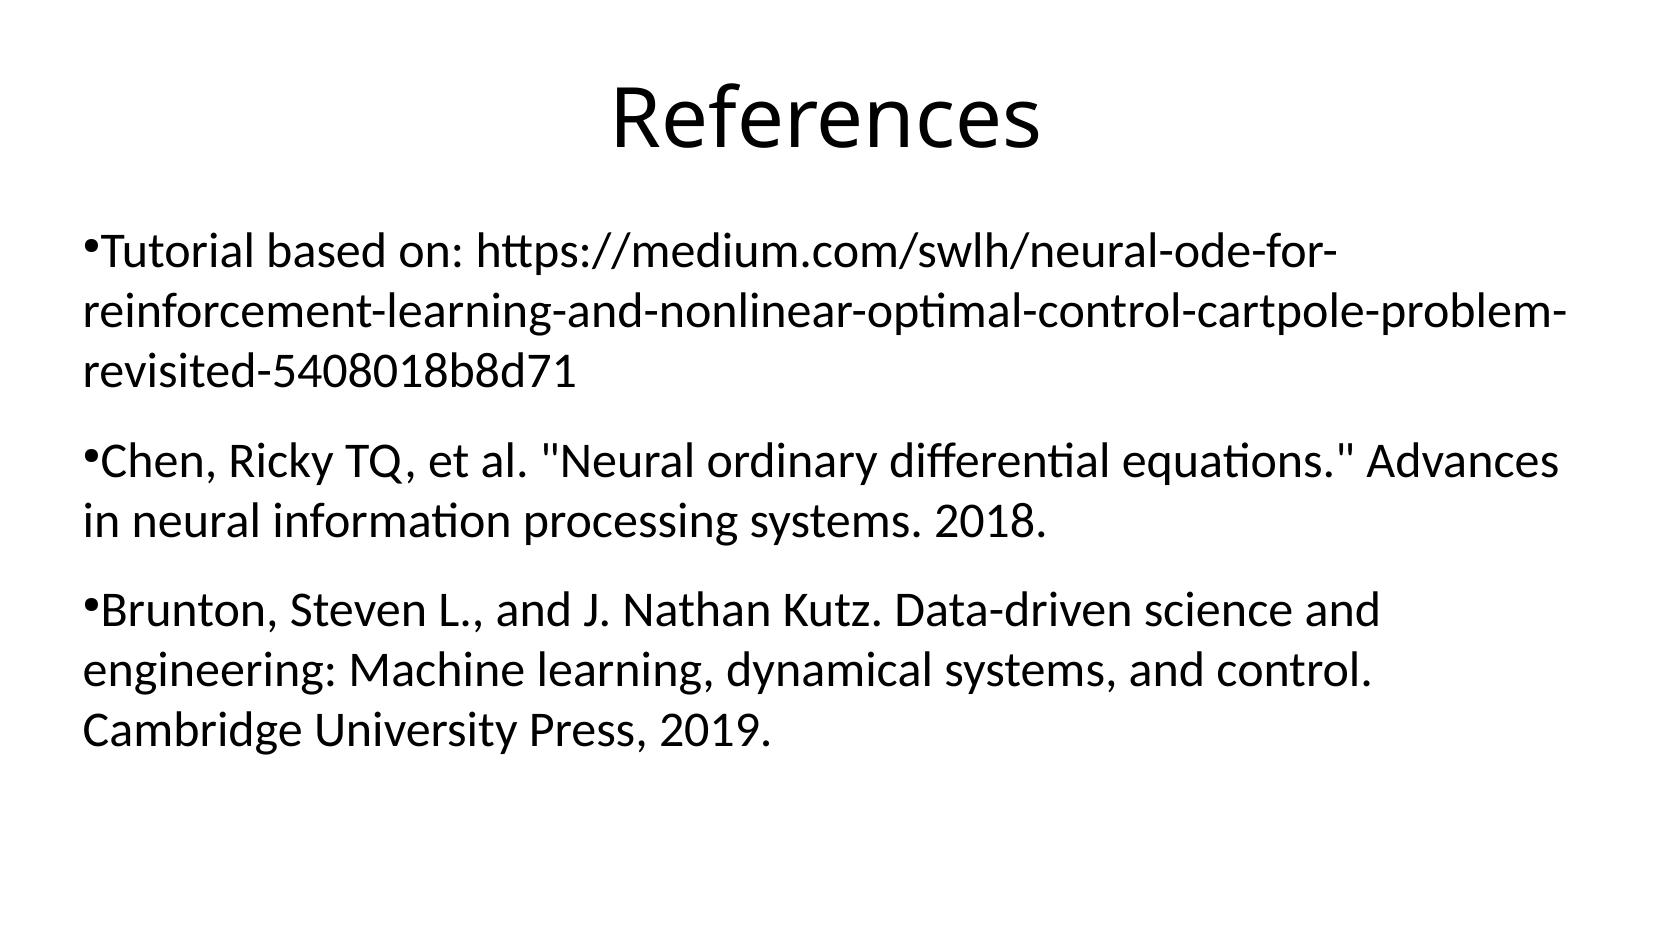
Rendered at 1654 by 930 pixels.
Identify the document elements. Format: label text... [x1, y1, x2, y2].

list Tutorial based on: https://medium.com/swlh/neural-ode-for-reinforcement-learning-and-nonlinear-optimal-control-cartpole-problem-revisited-5408018b8d71 Chen, Ricky TQ, et al. "Neural ordinary differential equations." Advances in neural information processing systems. 2018. Brunton, Steven L., and J. Nathan Kutz. Data-driven science and engineering: Machine learning, dynamical systems, and control. Cambridge University Press, 2019. [82, 217, 1571, 757]
title References [82, 12, 1571, 217]
